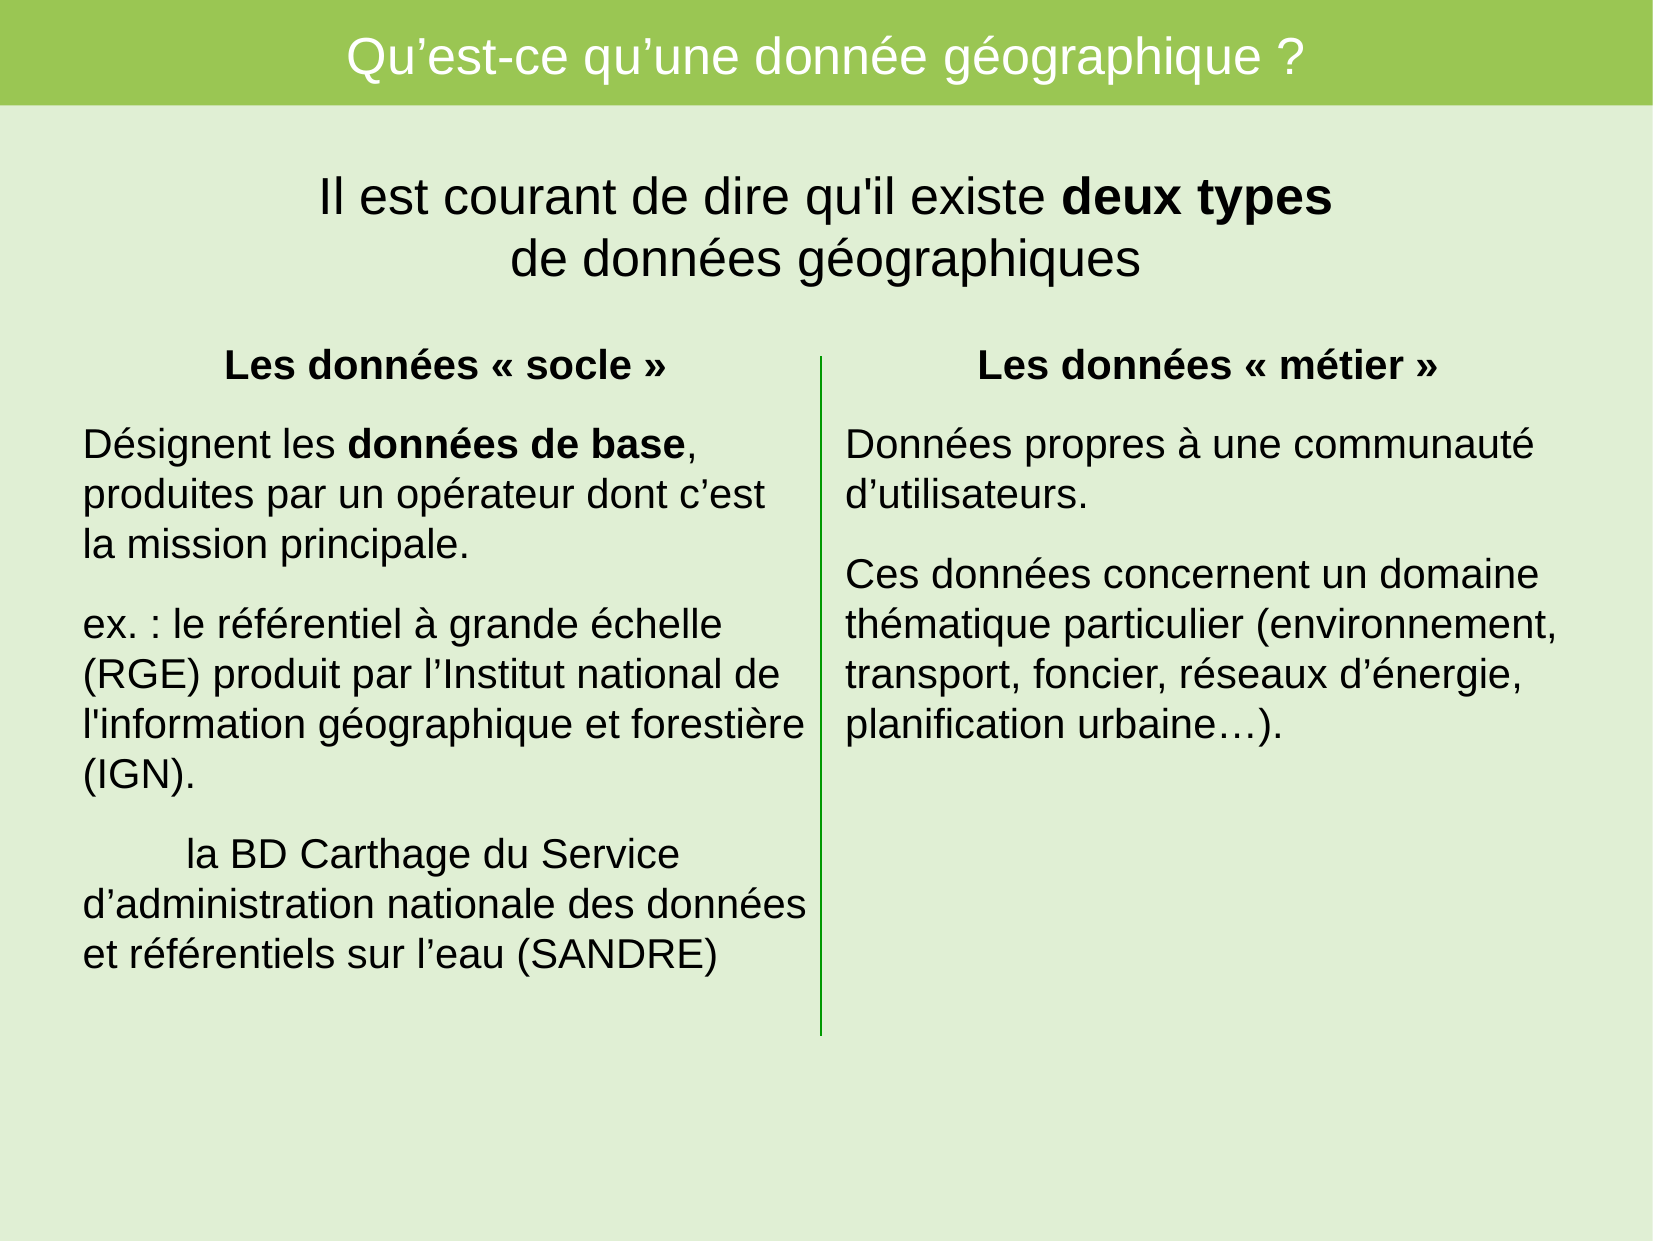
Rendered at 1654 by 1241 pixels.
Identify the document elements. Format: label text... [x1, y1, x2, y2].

text_box Il est courant de dire qu'il existe deux types de données géographiques [82, 162, 1570, 1152]
list Les données « métier » Données propres à une communauté d’utilisateurs. Ces données concernent un domaine thématique particulier (environnement, transport, foncier, réseaux d’énergie, planification urbaine…). [845, 337, 1572, 1057]
text_box Qu’est-ce qu’une donnée géographique ? [82, 19, 1570, 88]
list Les données « socle » Désignent les données de base, produites par un opérateur dont c’est la mission principale. ex. : le référentiel à grande échelle (RGE) produit par l’Institut national de l'information géographique et forestière (IGN). la BD Carthage du Service d’administration nationale des données et référentiels sur l’eau (SANDRE) [82, 337, 809, 1057]
